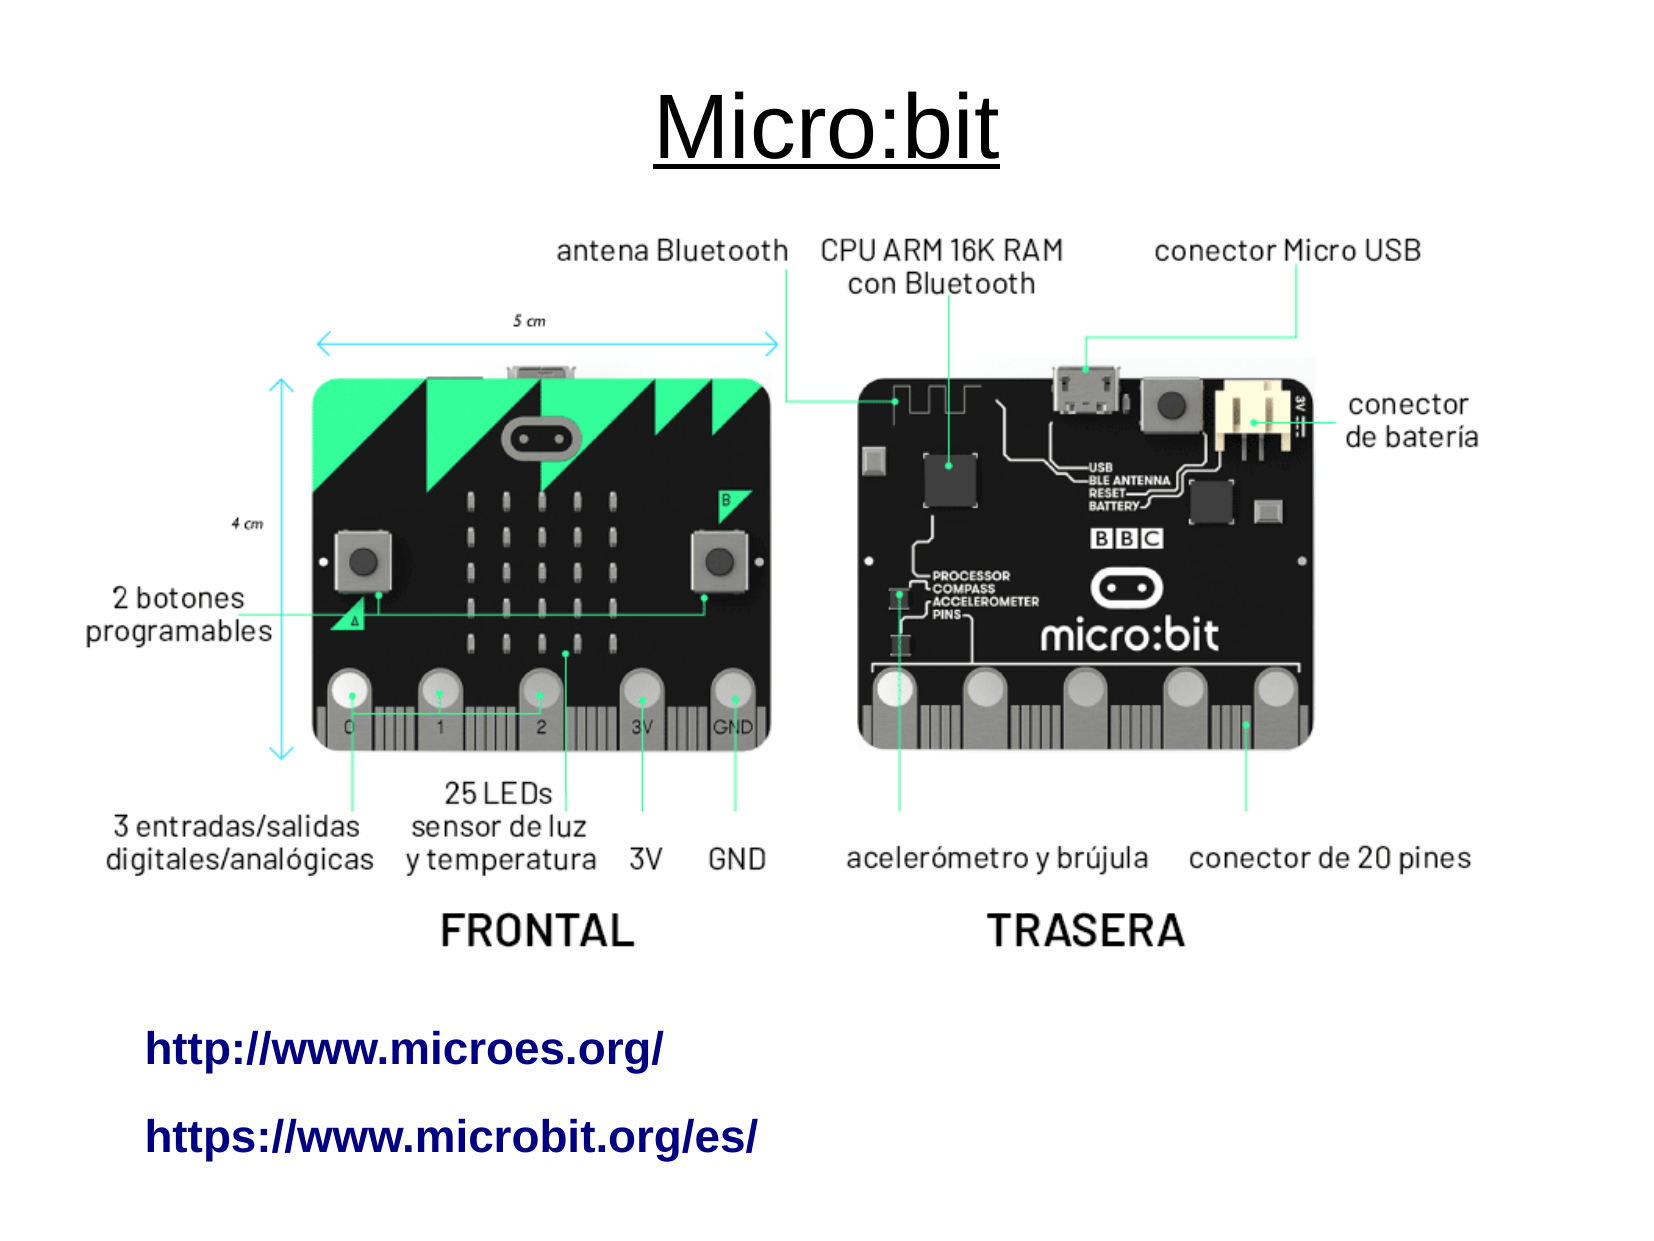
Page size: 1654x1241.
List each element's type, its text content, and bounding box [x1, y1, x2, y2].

text_box https://www.microbit.org/es/ [129, 1103, 1595, 1170]
title Micro:bit [82, 23, 1571, 200]
text_box http://www.microes.org/ [129, 1015, 1560, 1099]
picture [62, 200, 1583, 984]
